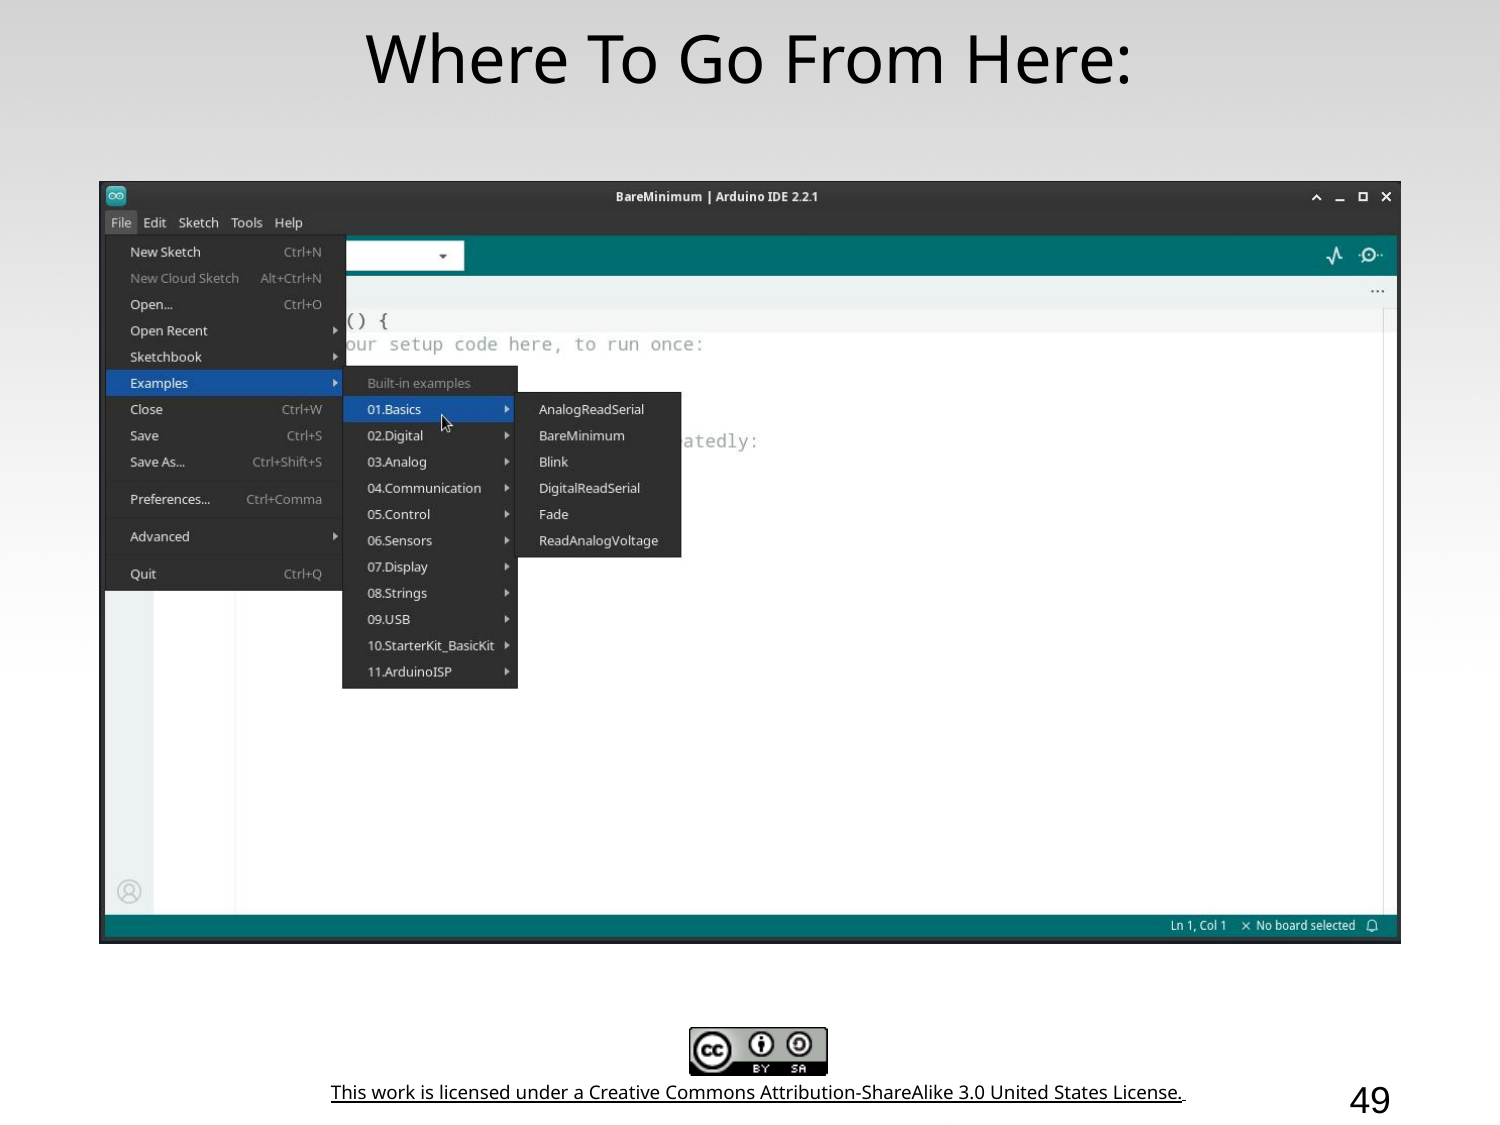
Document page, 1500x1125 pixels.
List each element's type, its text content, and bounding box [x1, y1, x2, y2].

title Where To Go From Here: [112, 2, 1388, 181]
picture [0, 0, 1500, 1125]
